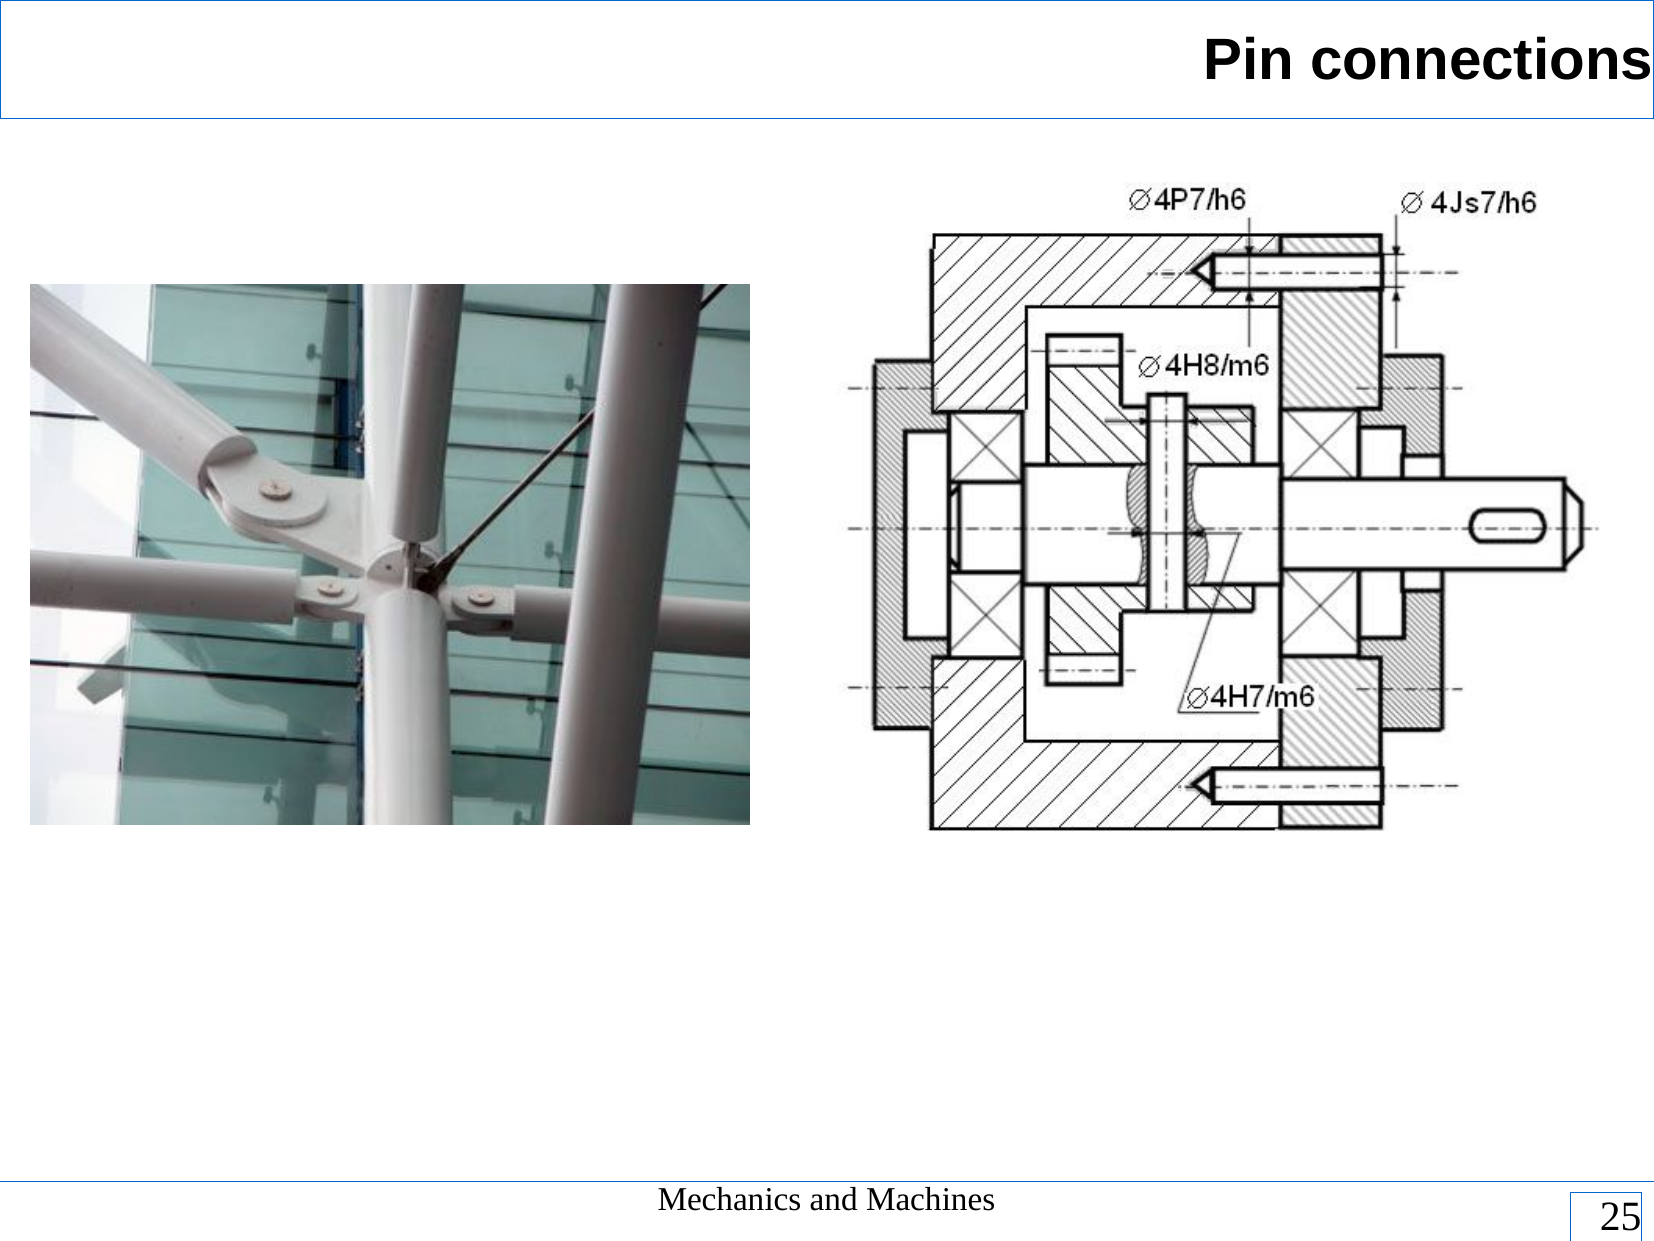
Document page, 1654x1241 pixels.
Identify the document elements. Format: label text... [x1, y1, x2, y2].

picture [30, 284, 750, 826]
picture [825, 182, 1602, 841]
title Pin connections [0, 0, 1654, 119]
